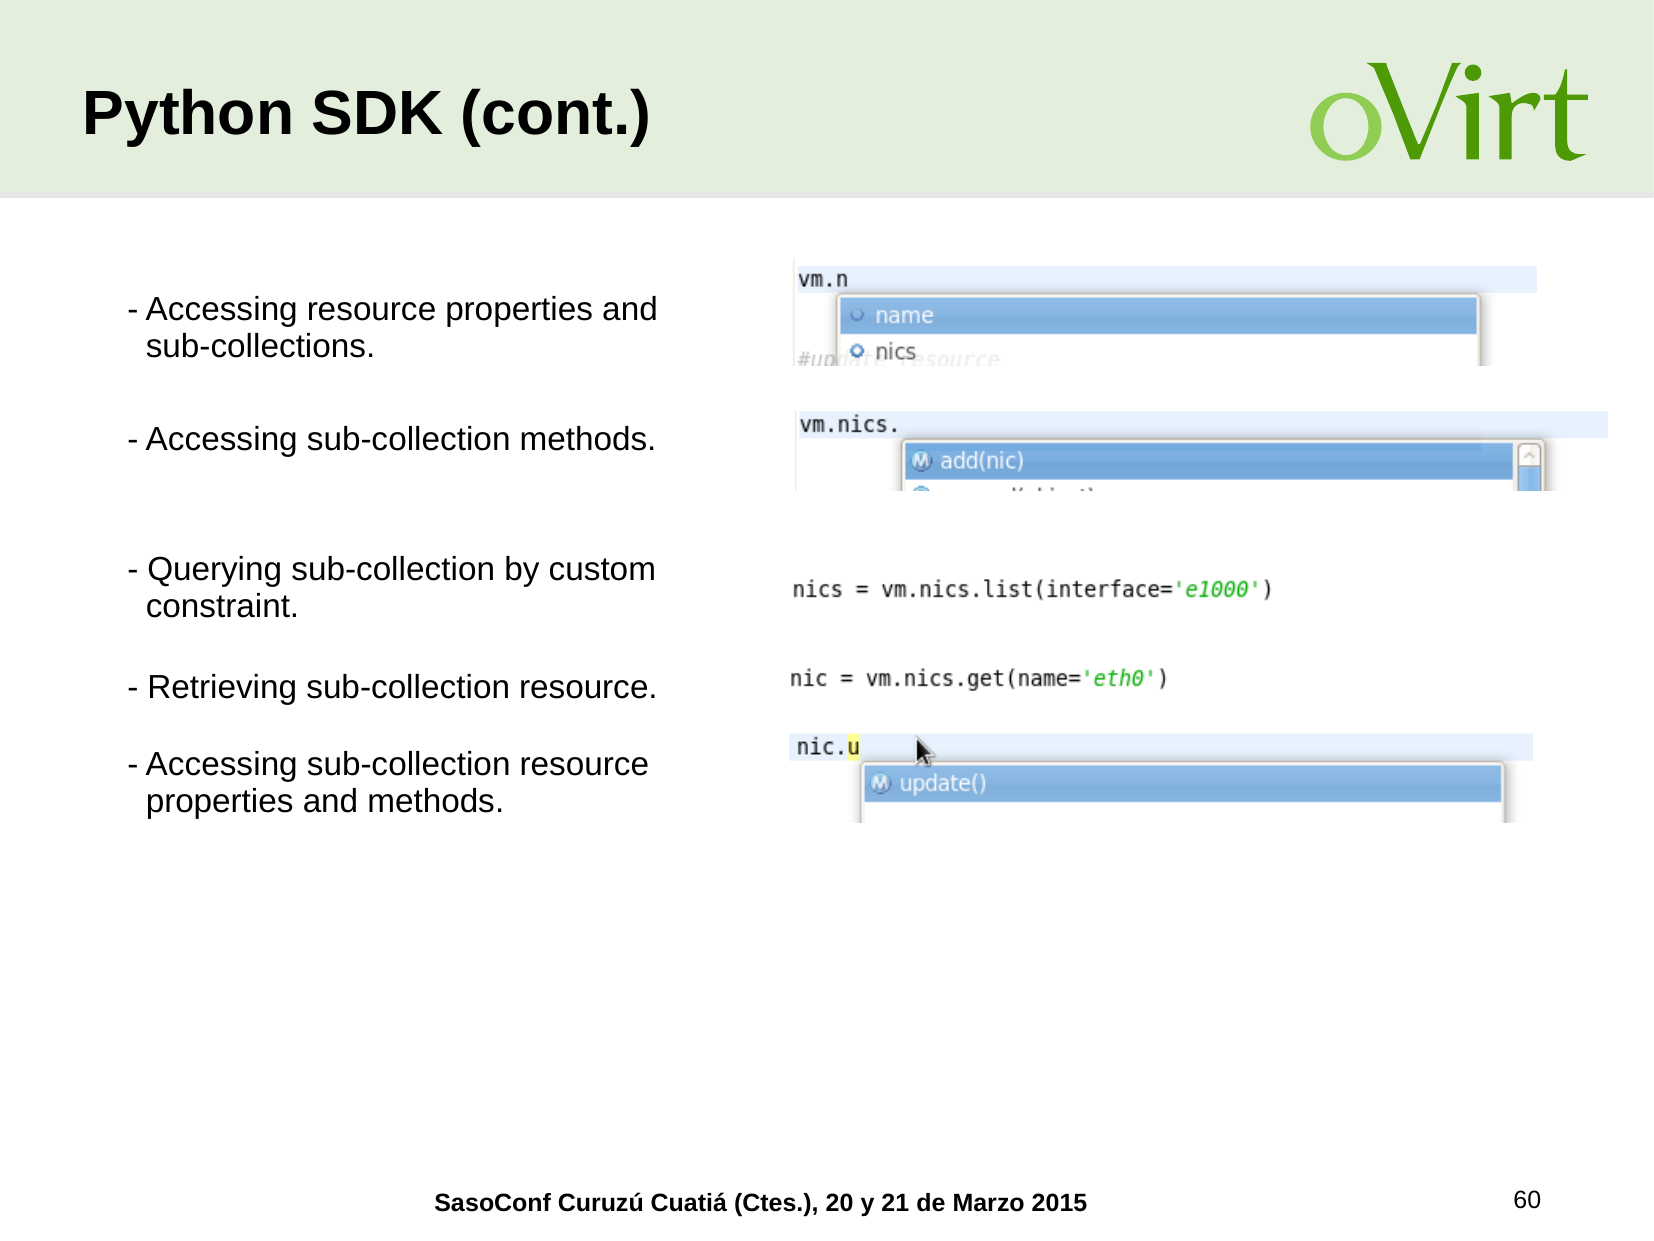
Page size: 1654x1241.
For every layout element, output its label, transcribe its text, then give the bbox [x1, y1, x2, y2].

picture [760, 637, 1533, 823]
text_box - Accessing sub-collection resource properties and methods. [112, 738, 713, 828]
text_box - Retrieving sub-collection resource. [112, 661, 713, 714]
picture [795, 410, 1608, 491]
title Python SDK (cont.) [82, 37, 1571, 188]
picture [788, 559, 1276, 618]
picture [787, 260, 1537, 367]
text_box - Querying sub-collection by custom constraint. [112, 543, 676, 633]
text_box - Accessing resource properties and sub-collections. [112, 283, 713, 373]
text_box - Accessing sub-collection methods. [112, 413, 713, 466]
